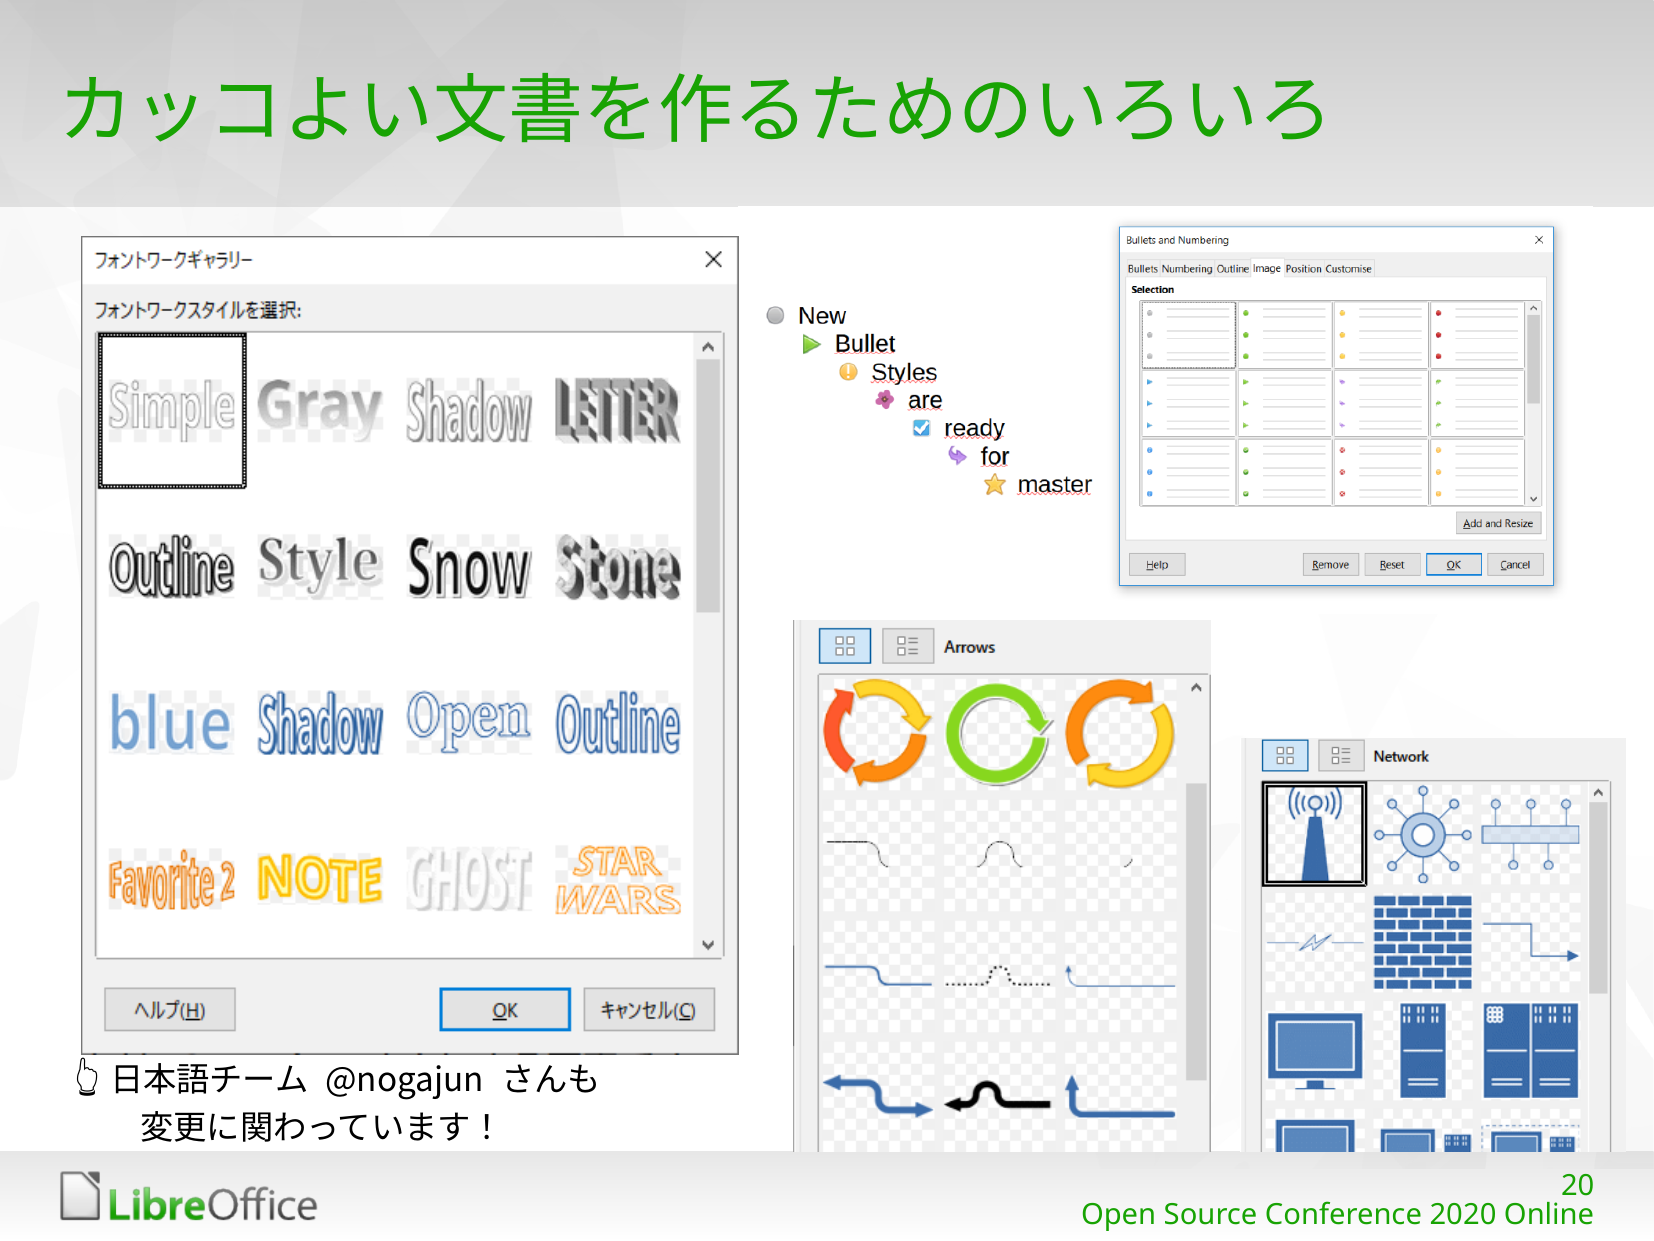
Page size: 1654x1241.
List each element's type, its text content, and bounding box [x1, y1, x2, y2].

title カッコよい文書を作るためのいろいろ [59, 29, 1595, 178]
picture [0, 0, 1654, 1169]
picture [41, 1152, 337, 1240]
text_box 👆日本語チーム @nogajun さんも 変更に関わっています！ [59, 1045, 768, 1157]
